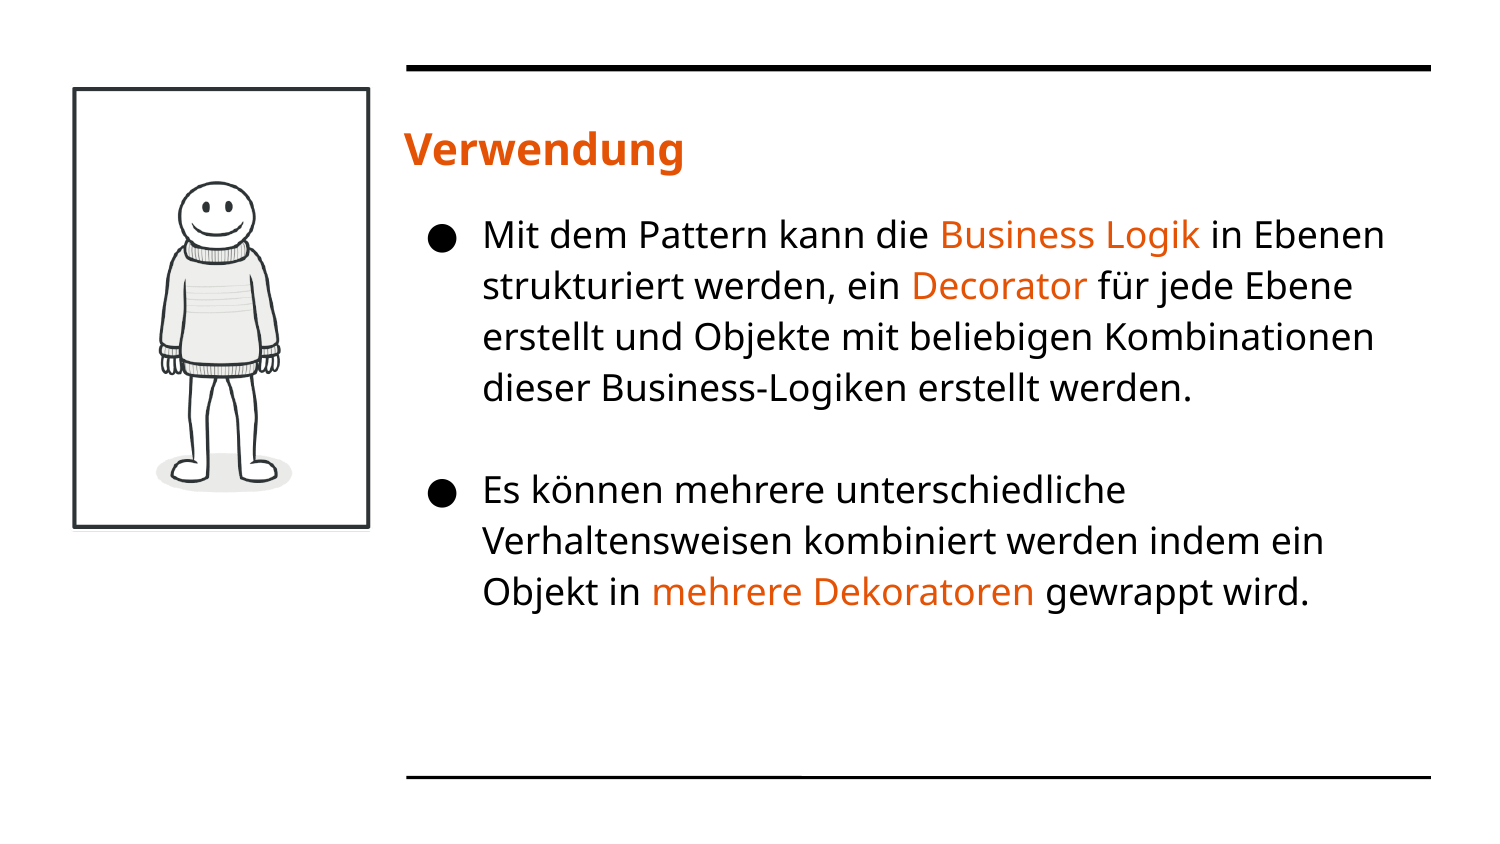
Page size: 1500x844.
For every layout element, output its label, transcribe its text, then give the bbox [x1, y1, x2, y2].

title Verwendung [389, 103, 1428, 194]
subtitle Mit dem Pattern kann die Business Logik in Ebenen strukturiert werden, ein Decorator für jede Ebene erstellt und Objekte mit beliebigen Kombinationen dieser Business-Logiken erstellt werden. Es können mehrere unterschiedliche Verhaltensweisen kombiniert werden indem ein Objekt in mehrere Dekoratoren gewrappt wird. [392, 193, 1431, 735]
picture [65, 67, 375, 548]
